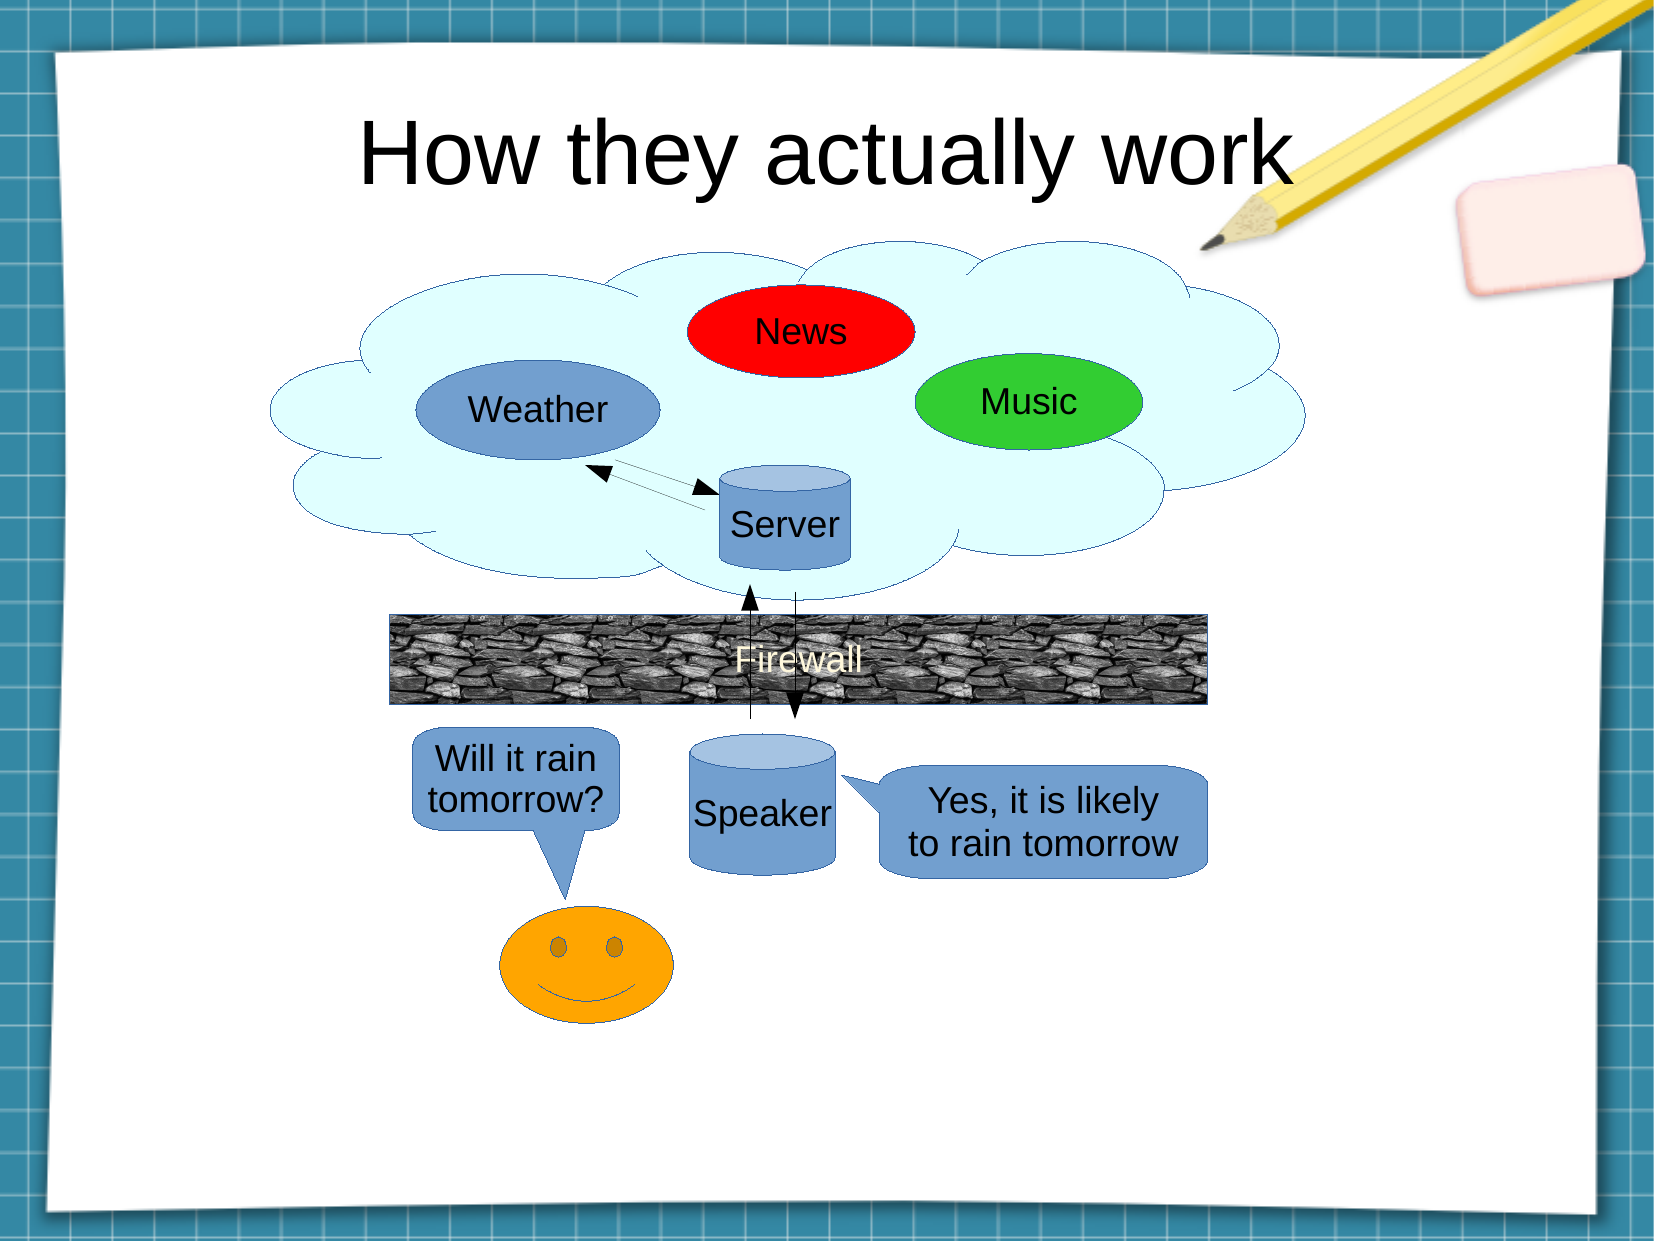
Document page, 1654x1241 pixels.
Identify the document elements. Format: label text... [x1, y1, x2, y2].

text_box Speaker [689, 752, 836, 876]
text_box News [687, 284, 916, 378]
text_box Firewall [796, 614, 1208, 705]
text_box Yes, it is likely to rain tomorrow [841, 765, 1208, 879]
title How they actually work [82, 49, 1571, 257]
text_box Firewall [751, 614, 795, 705]
text_box Weather [415, 360, 661, 460]
text_box Server [719, 479, 851, 571]
text_box Firewall [389, 614, 750, 705]
text_box [270, 257, 1306, 601]
text_box [499, 906, 674, 1024]
text_box Music [915, 353, 1143, 451]
text_box Will it rain tomorrow? [412, 727, 620, 900]
picture [0, 0, 1654, 1241]
